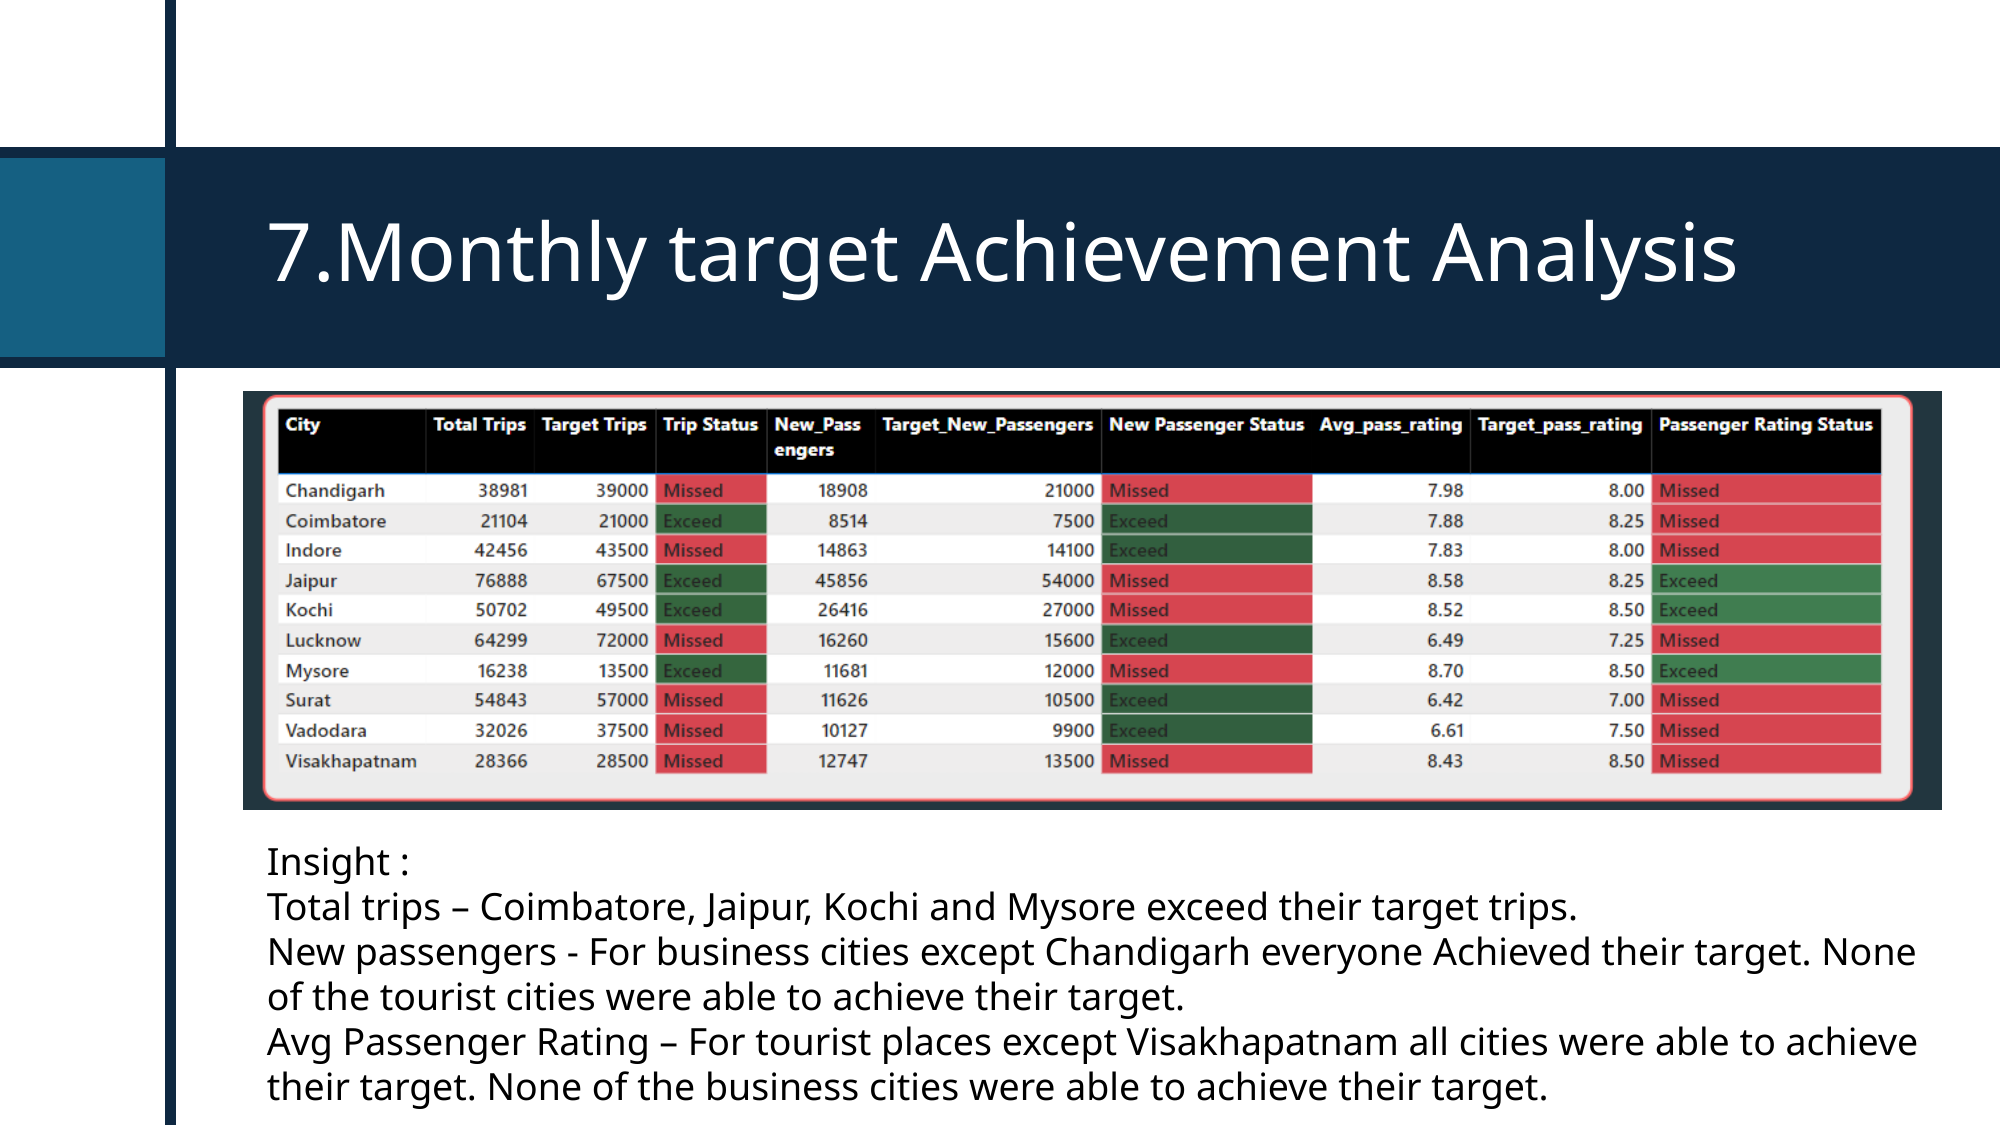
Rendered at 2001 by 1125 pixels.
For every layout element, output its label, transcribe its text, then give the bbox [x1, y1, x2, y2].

title 7.Monthly target Achievement Analysis [251, 171, 1895, 341]
picture [243, 391, 1942, 810]
text_box Insight : Total trips – Coimbatore, Jaipur, Kochi and Mysore exceed their target trips. New passengers - For business cities except Chandigarh everyone Achieved their target. None of the tourist cities were able to achieve their target. Avg Passenger Rating – For tourist places except Visakhapatnam all cities were able to achieve their target. None of the business cities were able to achieve their target. [251, 830, 1975, 1119]
